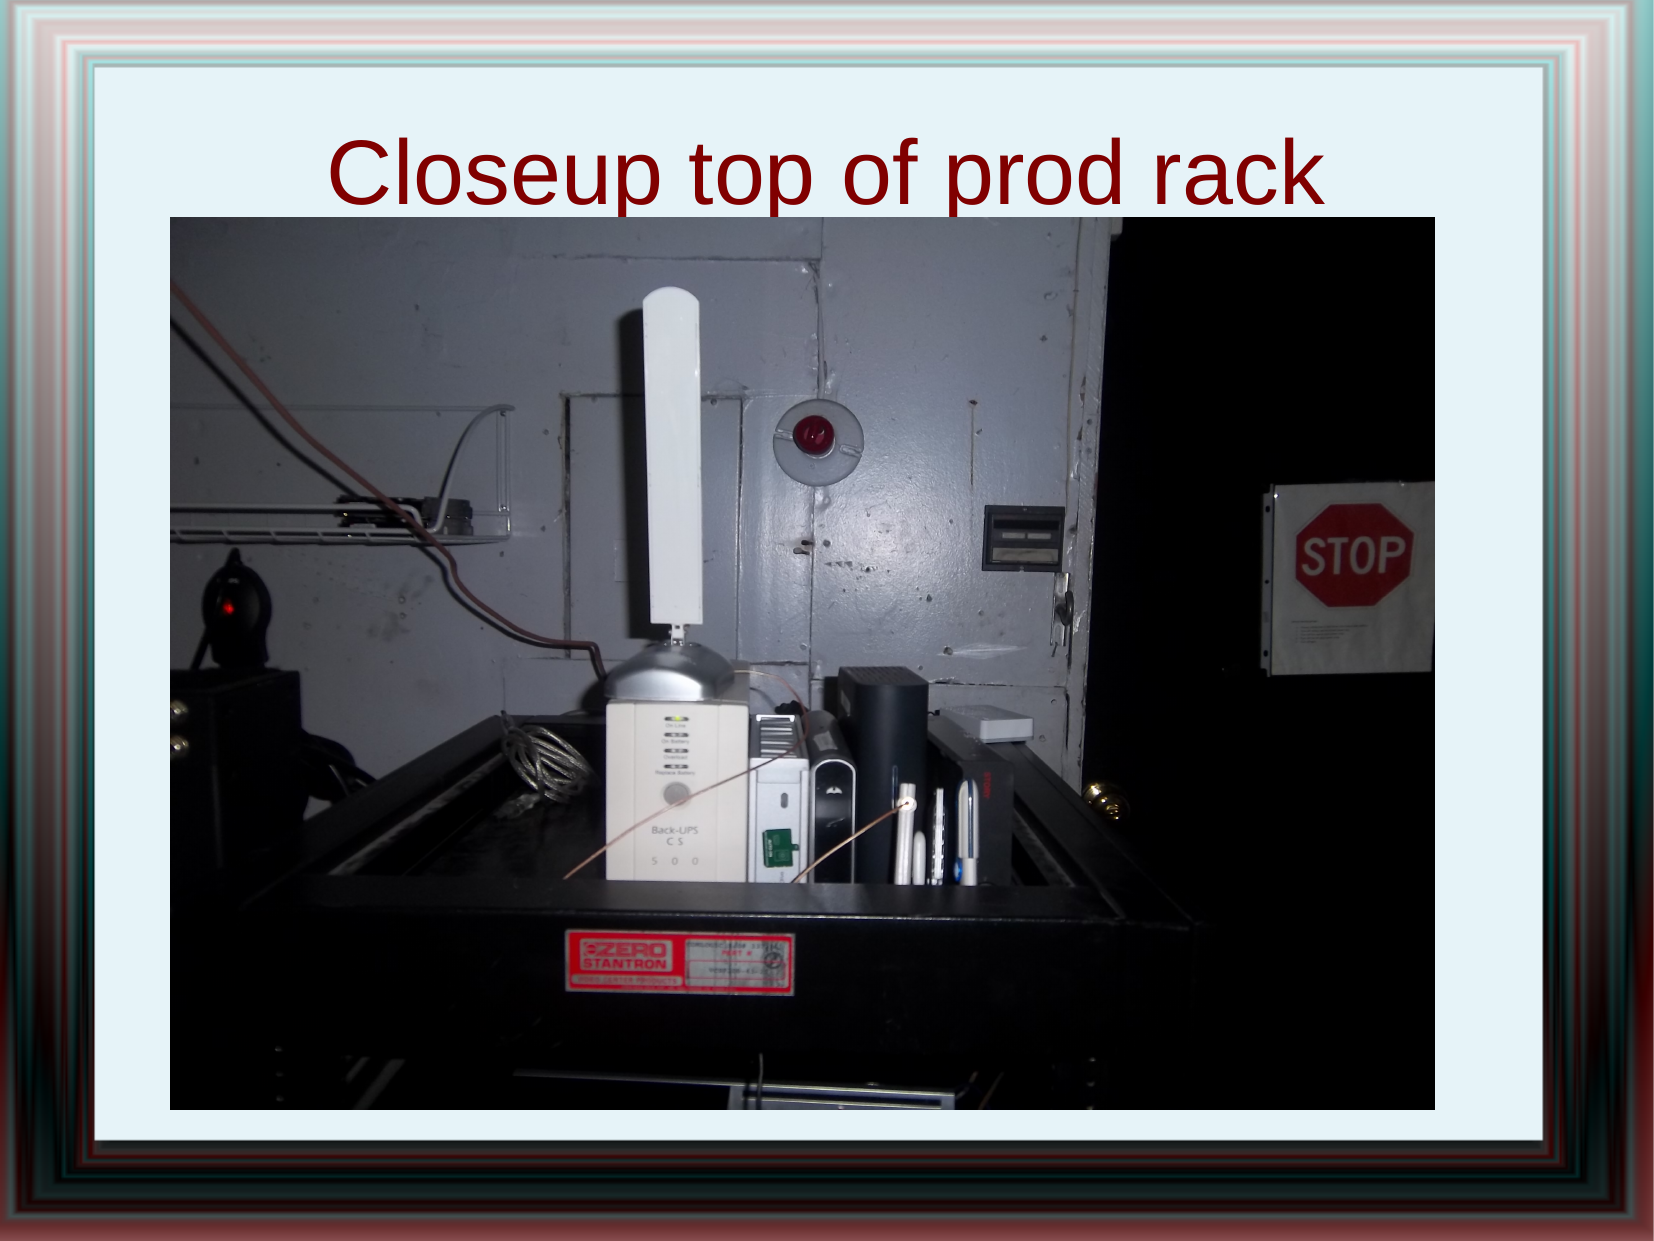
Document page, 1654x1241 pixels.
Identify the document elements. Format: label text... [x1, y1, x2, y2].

picture [0, 0, 1654, 1241]
title Closeup top of prod rack [118, 95, 1536, 250]
